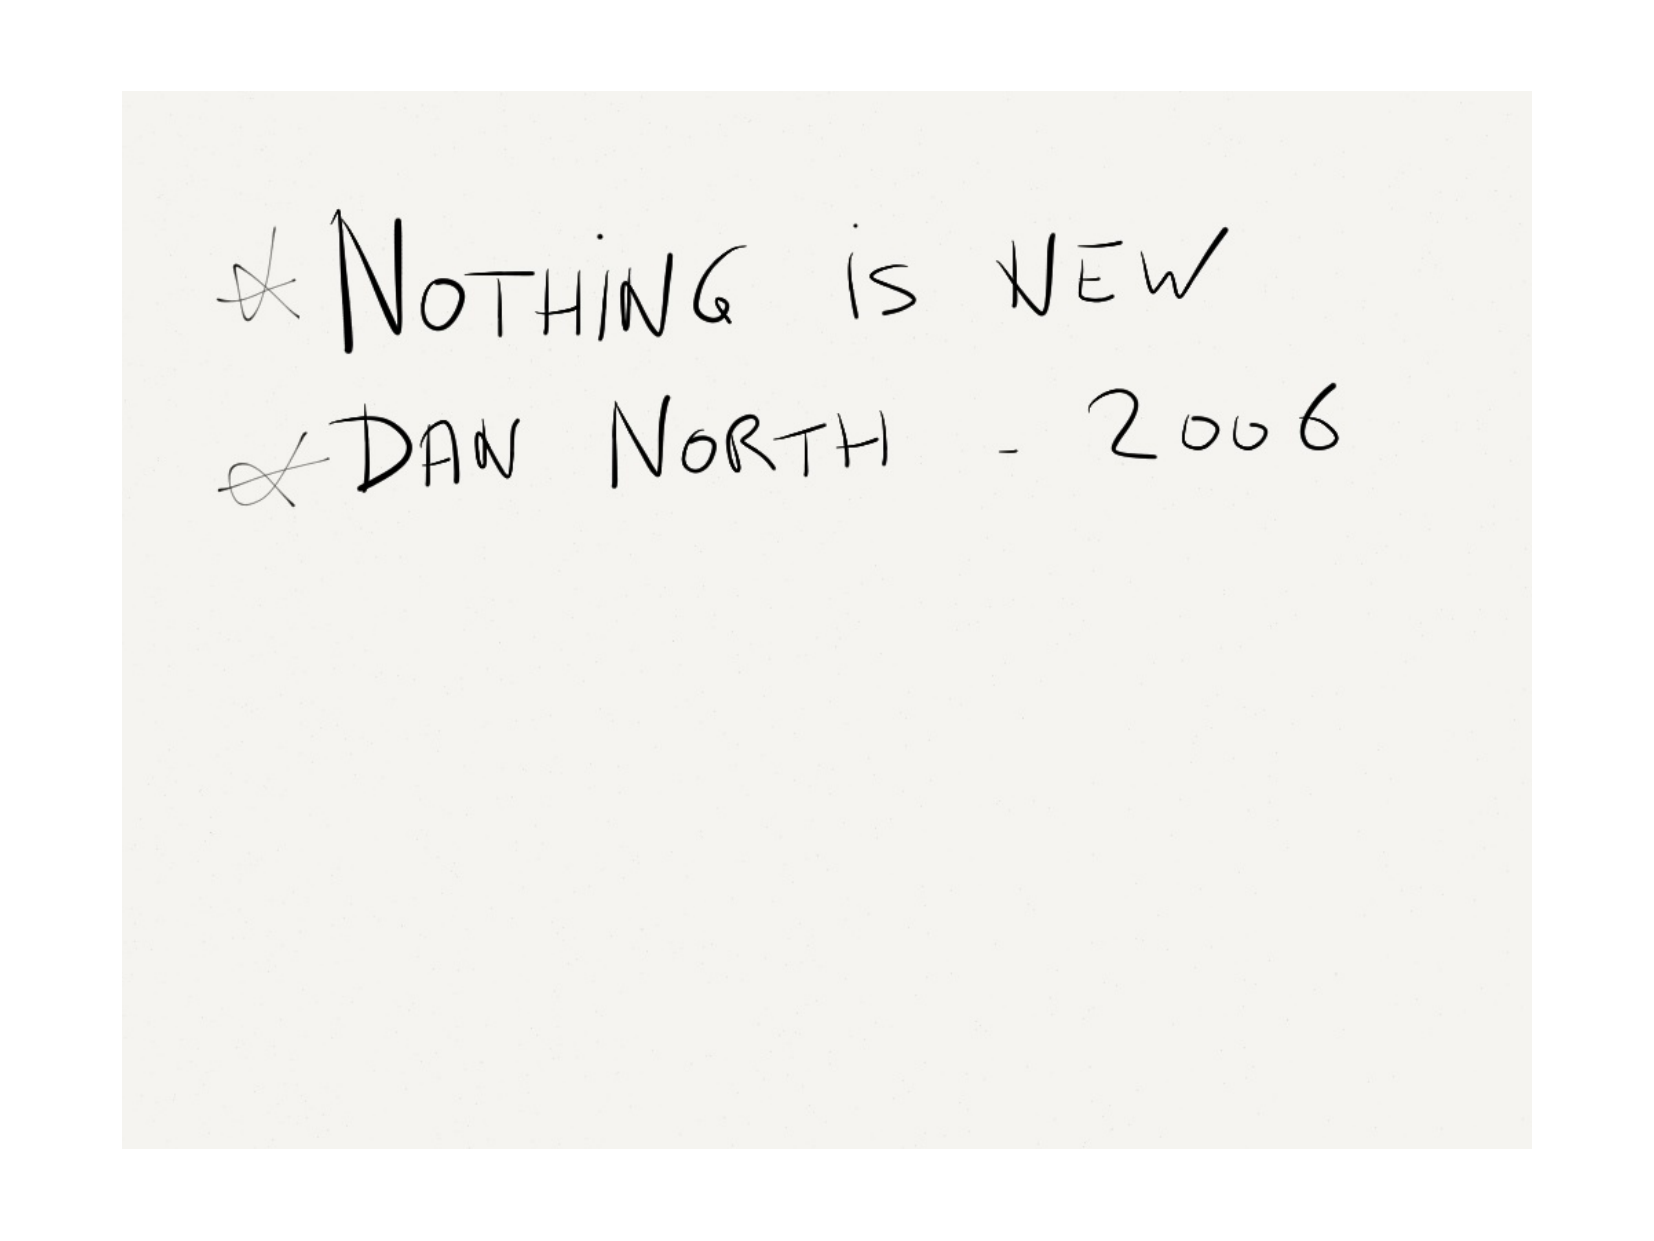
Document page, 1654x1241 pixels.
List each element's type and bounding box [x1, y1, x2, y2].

picture [122, 91, 1532, 1149]
